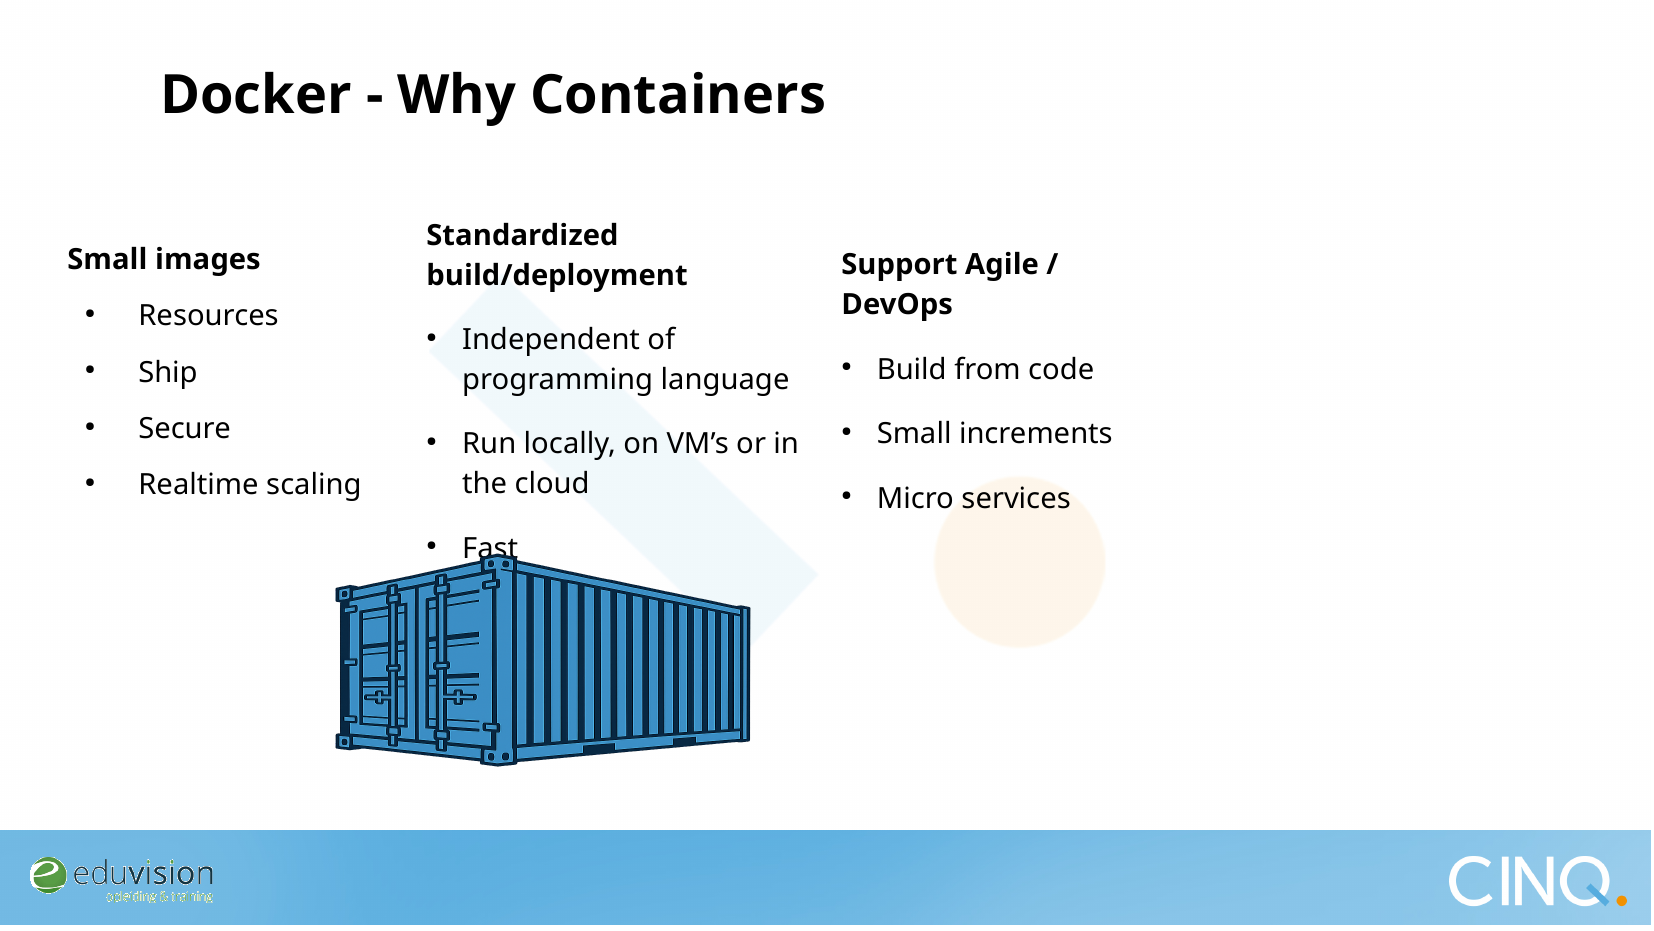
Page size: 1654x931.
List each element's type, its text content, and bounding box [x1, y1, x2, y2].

picture [0, 0, 1651, 925]
text_box Standardized build/deployment Independent of programming language Run locally, on VM’s or in the cloud Fast [411, 206, 826, 580]
text_box Support Agile / DevOps Build from code Small increments Micro services [826, 236, 1182, 542]
list Small images Resources Ship Secure Realtime scaling [59, 236, 383, 619]
list Docker - Why Containers [81, 59, 1625, 105]
list [383, 147, 798, 531]
